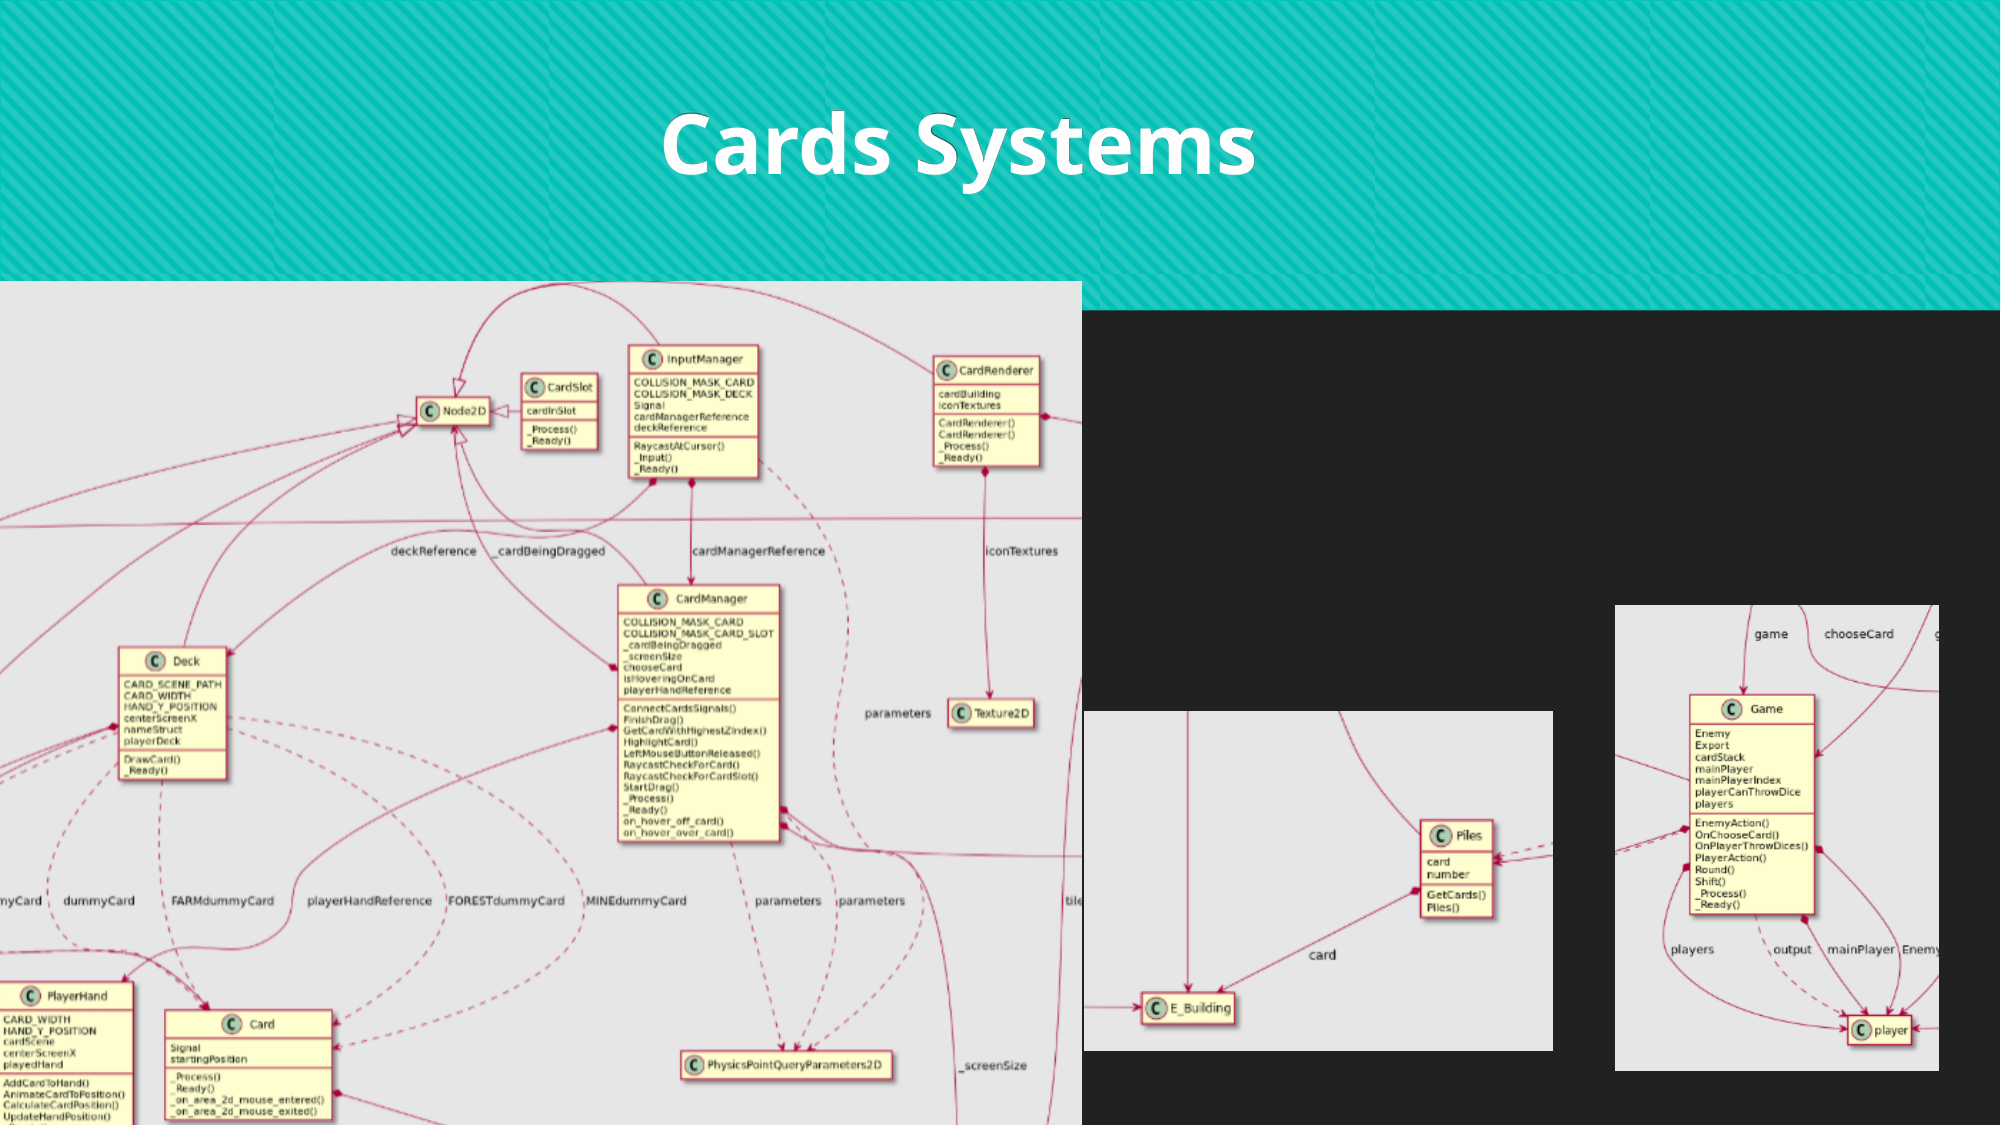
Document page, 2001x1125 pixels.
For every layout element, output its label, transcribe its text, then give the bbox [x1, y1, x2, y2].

picture [0, 281, 1082, 1125]
title Cards Systems [644, 32, 1280, 199]
picture [1615, 605, 1939, 1072]
picture [1084, 711, 1553, 1051]
